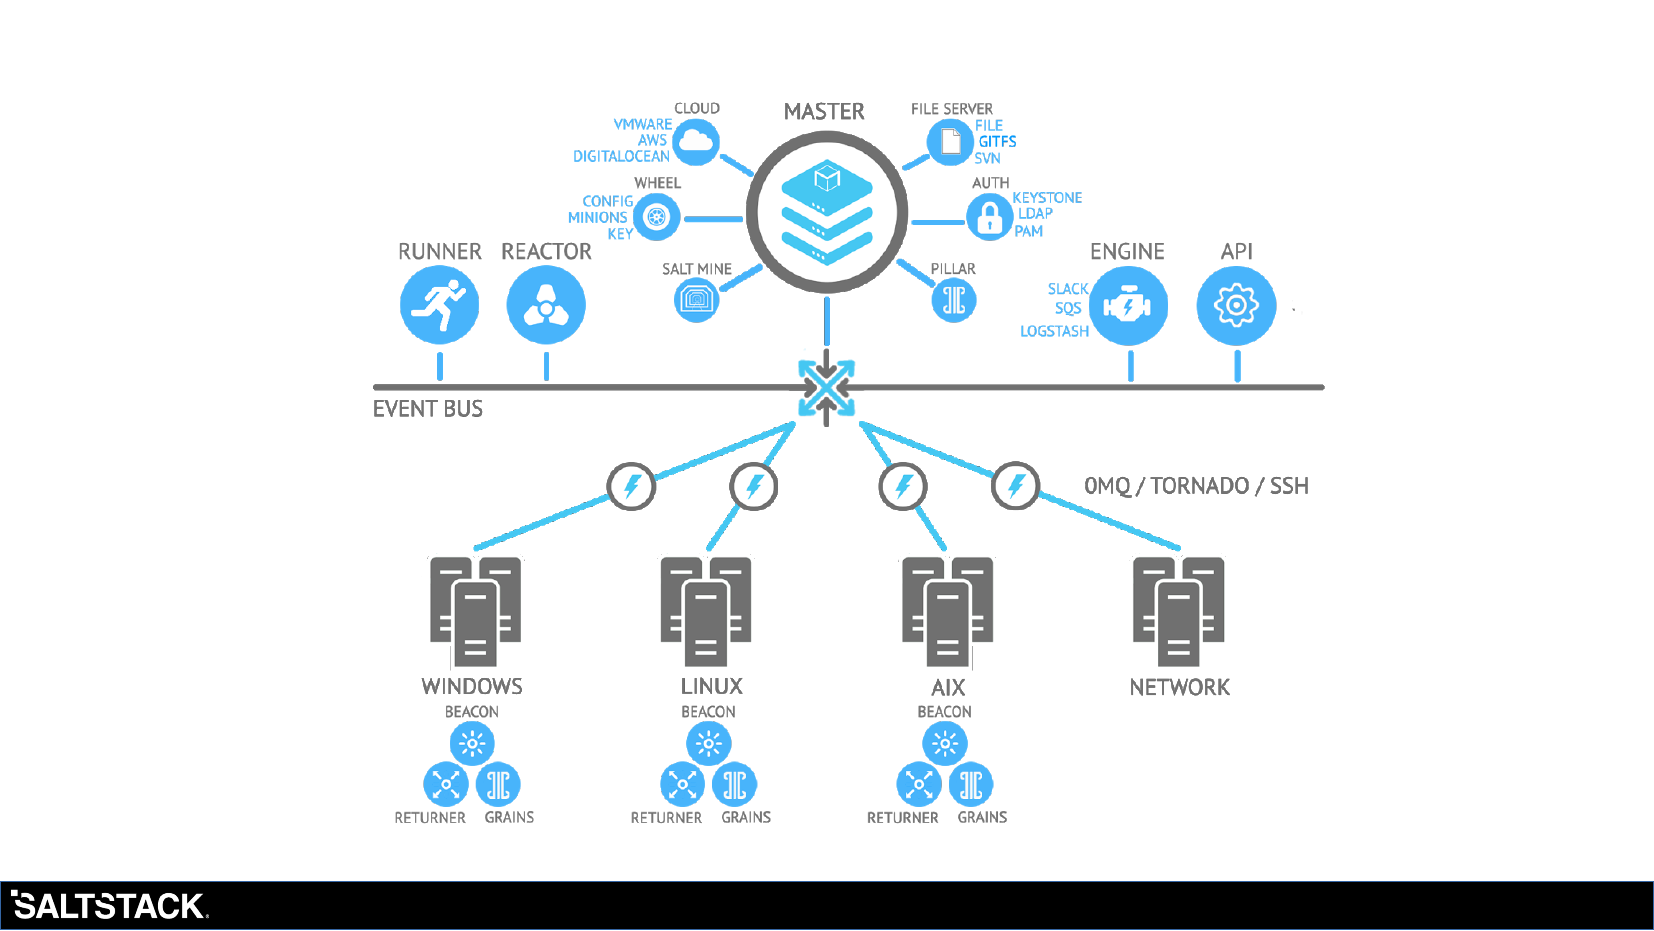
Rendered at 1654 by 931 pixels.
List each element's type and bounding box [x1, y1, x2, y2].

picture [11, 873, 209, 931]
text_box [209, 881, 1654, 930]
picture [190, 80, 1463, 850]
text_box [0, 881, 11, 930]
